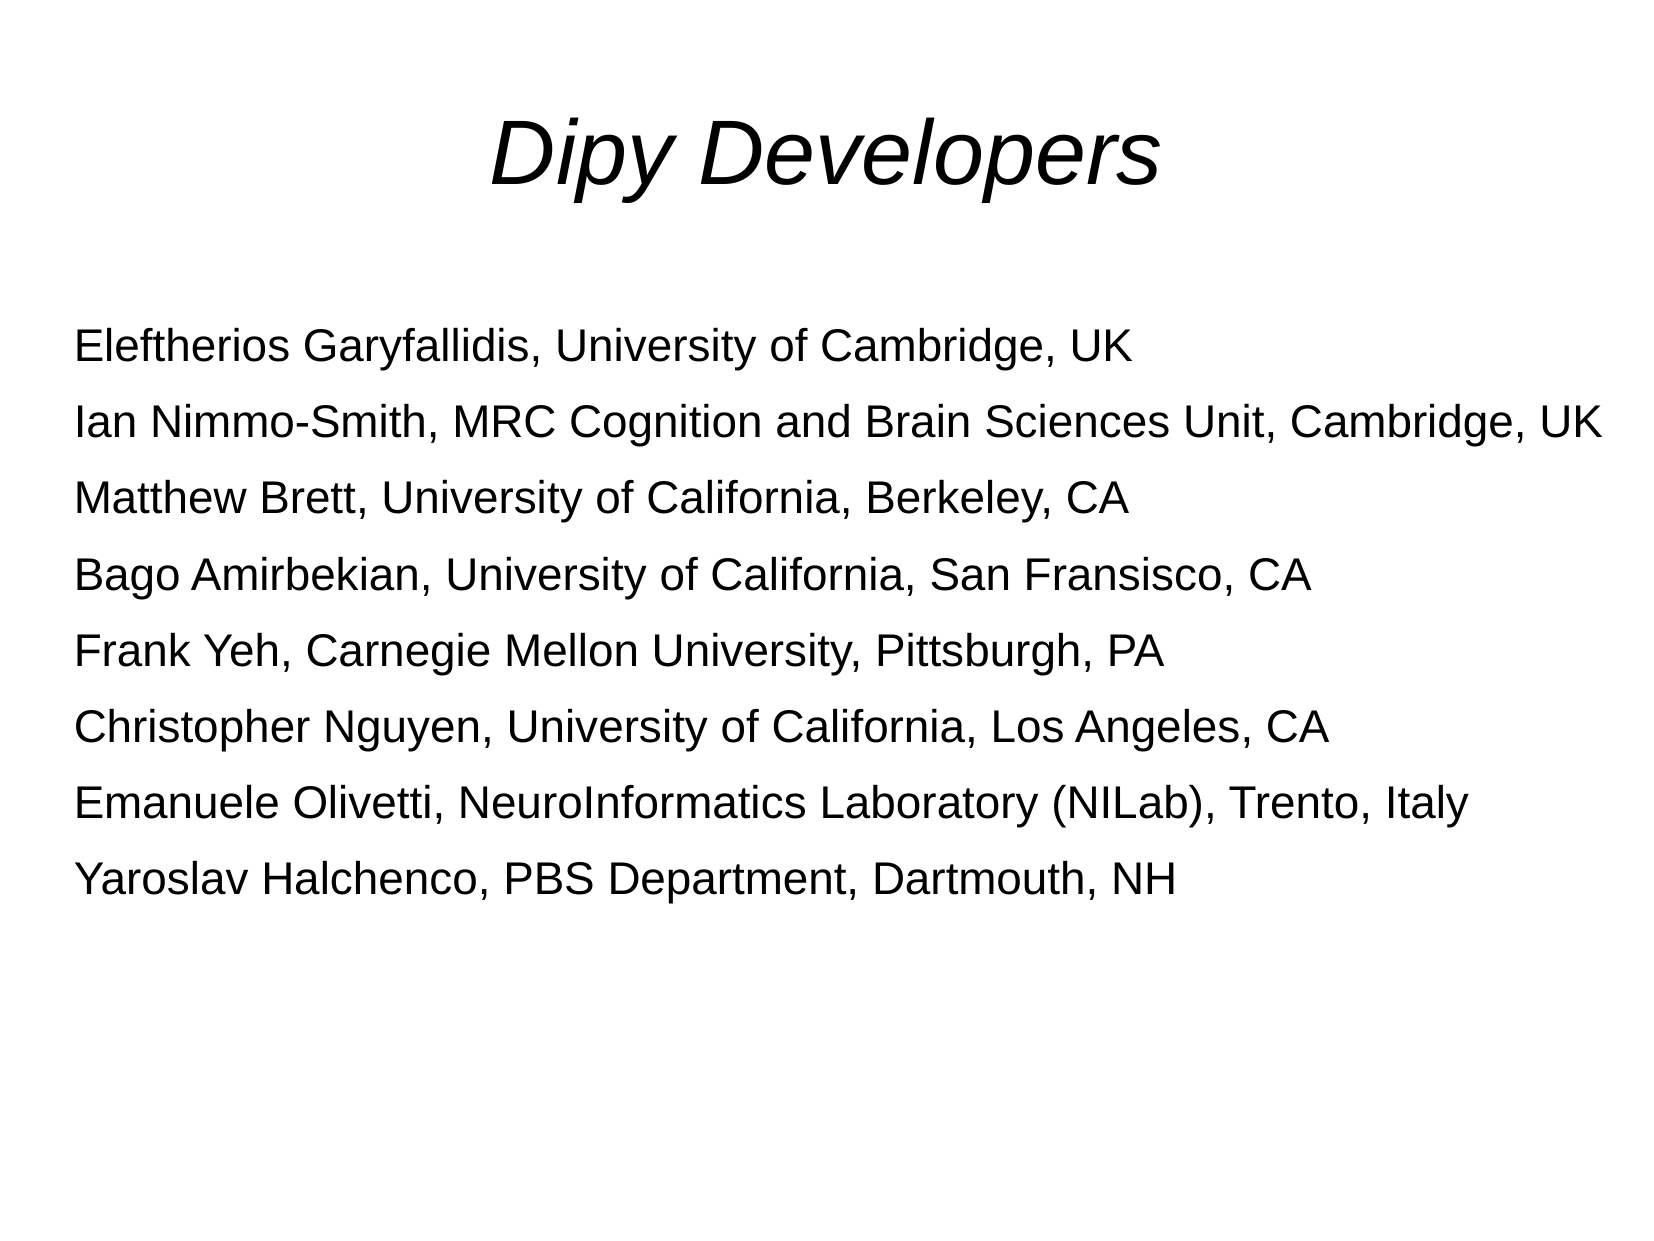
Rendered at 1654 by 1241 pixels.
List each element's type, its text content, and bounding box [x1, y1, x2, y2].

title Dipy Developers [82, 56, 1571, 250]
text_box Eleftherios Garyfallidis, University of Cambridge, UK Ian Nimmo-Smith, MRC Cognition and Brain Sciences Unit, Cambridge, UK Matthew Brett, University of California, Berkeley, CA Bago Amirbekian, University of California, San Fransisco, CA Frank Yeh, Carnegie Mellon University, Pittsburgh, PA Christopher Nguyen, University of California, Los Angeles, CA Emanuele Olivetti, NeuroInformatics Laboratory (NILab), Trento, Italy Yaroslav Halchenco, PBS Department, Dartmouth, NH [59, 312, 1654, 988]
